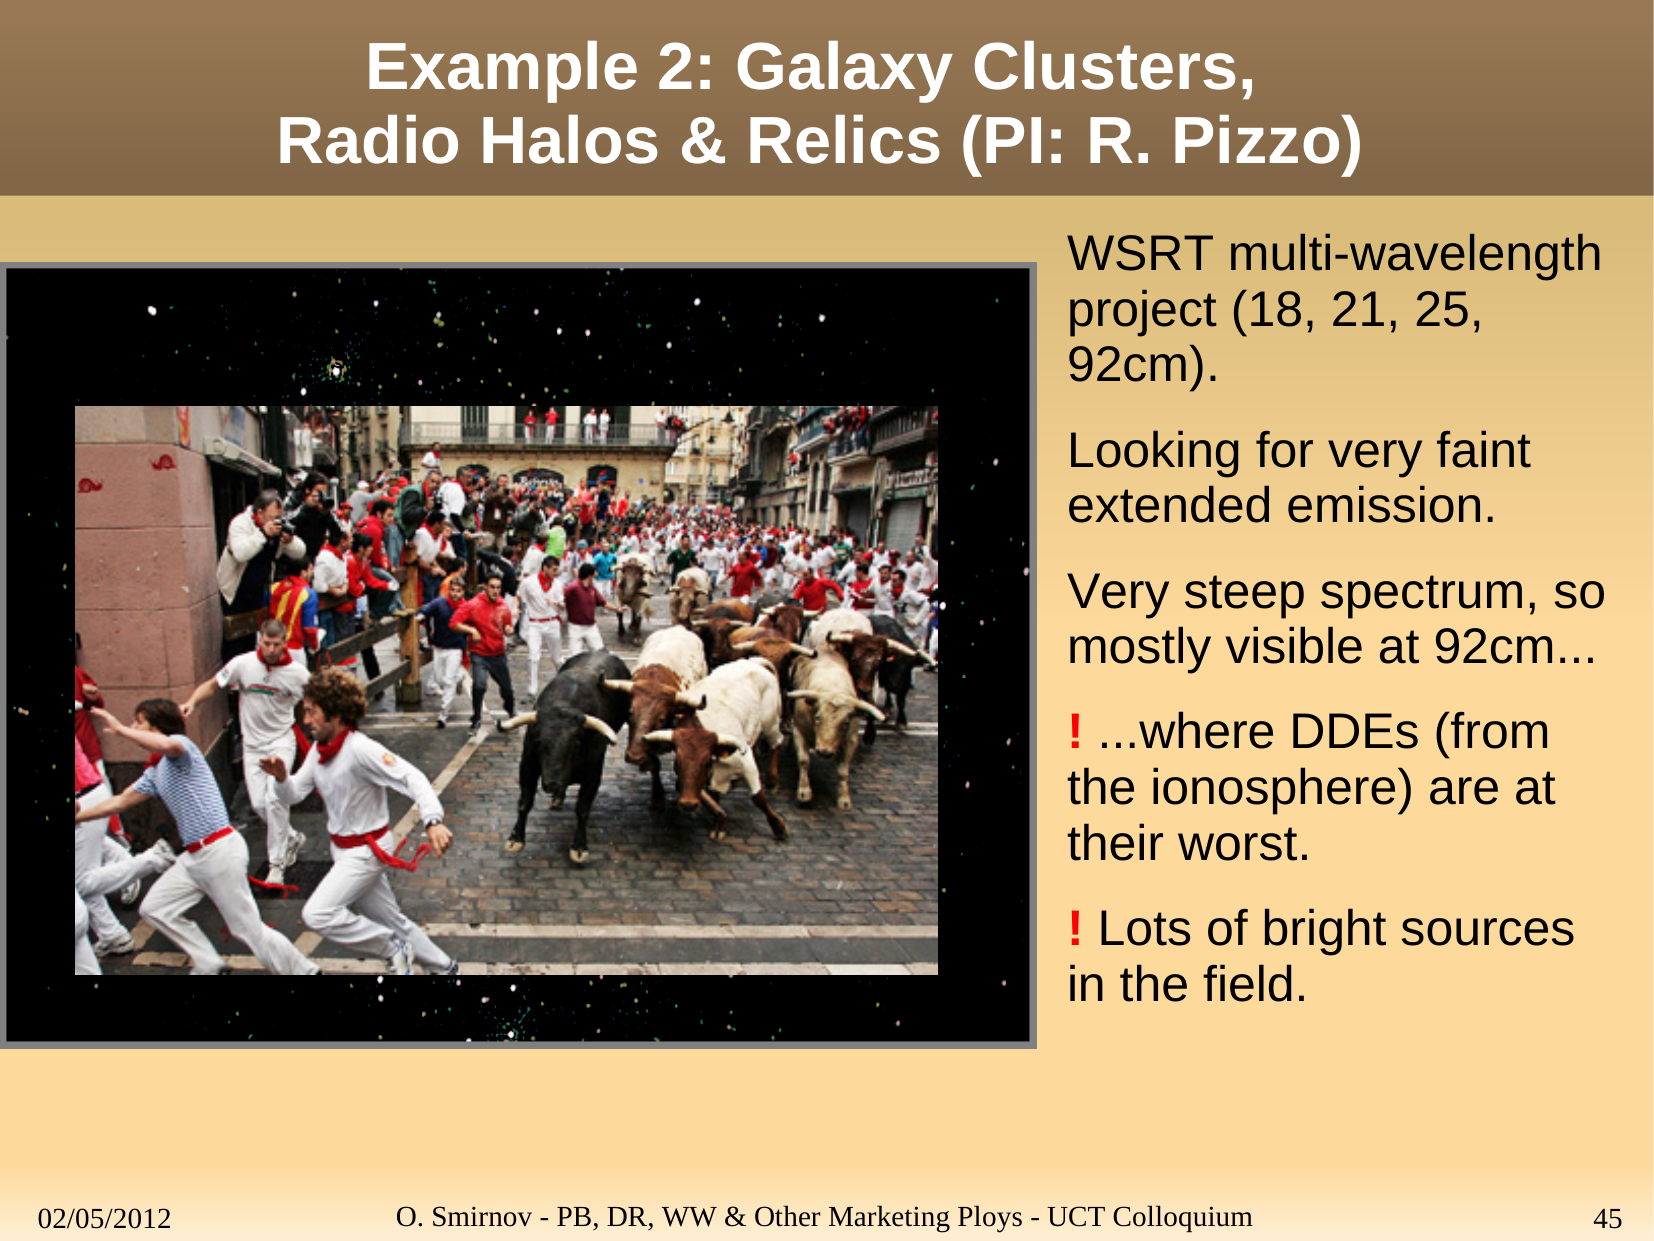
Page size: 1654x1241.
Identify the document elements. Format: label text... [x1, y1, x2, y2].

picture [0, 0, 1654, 1241]
list WSRT multi-wavelength project (18, 21, 25, 92cm). Looking for very faint extended emission. Very steep spectrum, so mostly visible at 92cm... ! ...where DDEs (from the ionosphere) are at their worst. ! Lots of bright sources in the field. [1067, 225, 1623, 1098]
title Example 2: Galaxy Clusters, Radio Halos & Relics (PI: R. Pizzo) [76, 7, 1565, 200]
